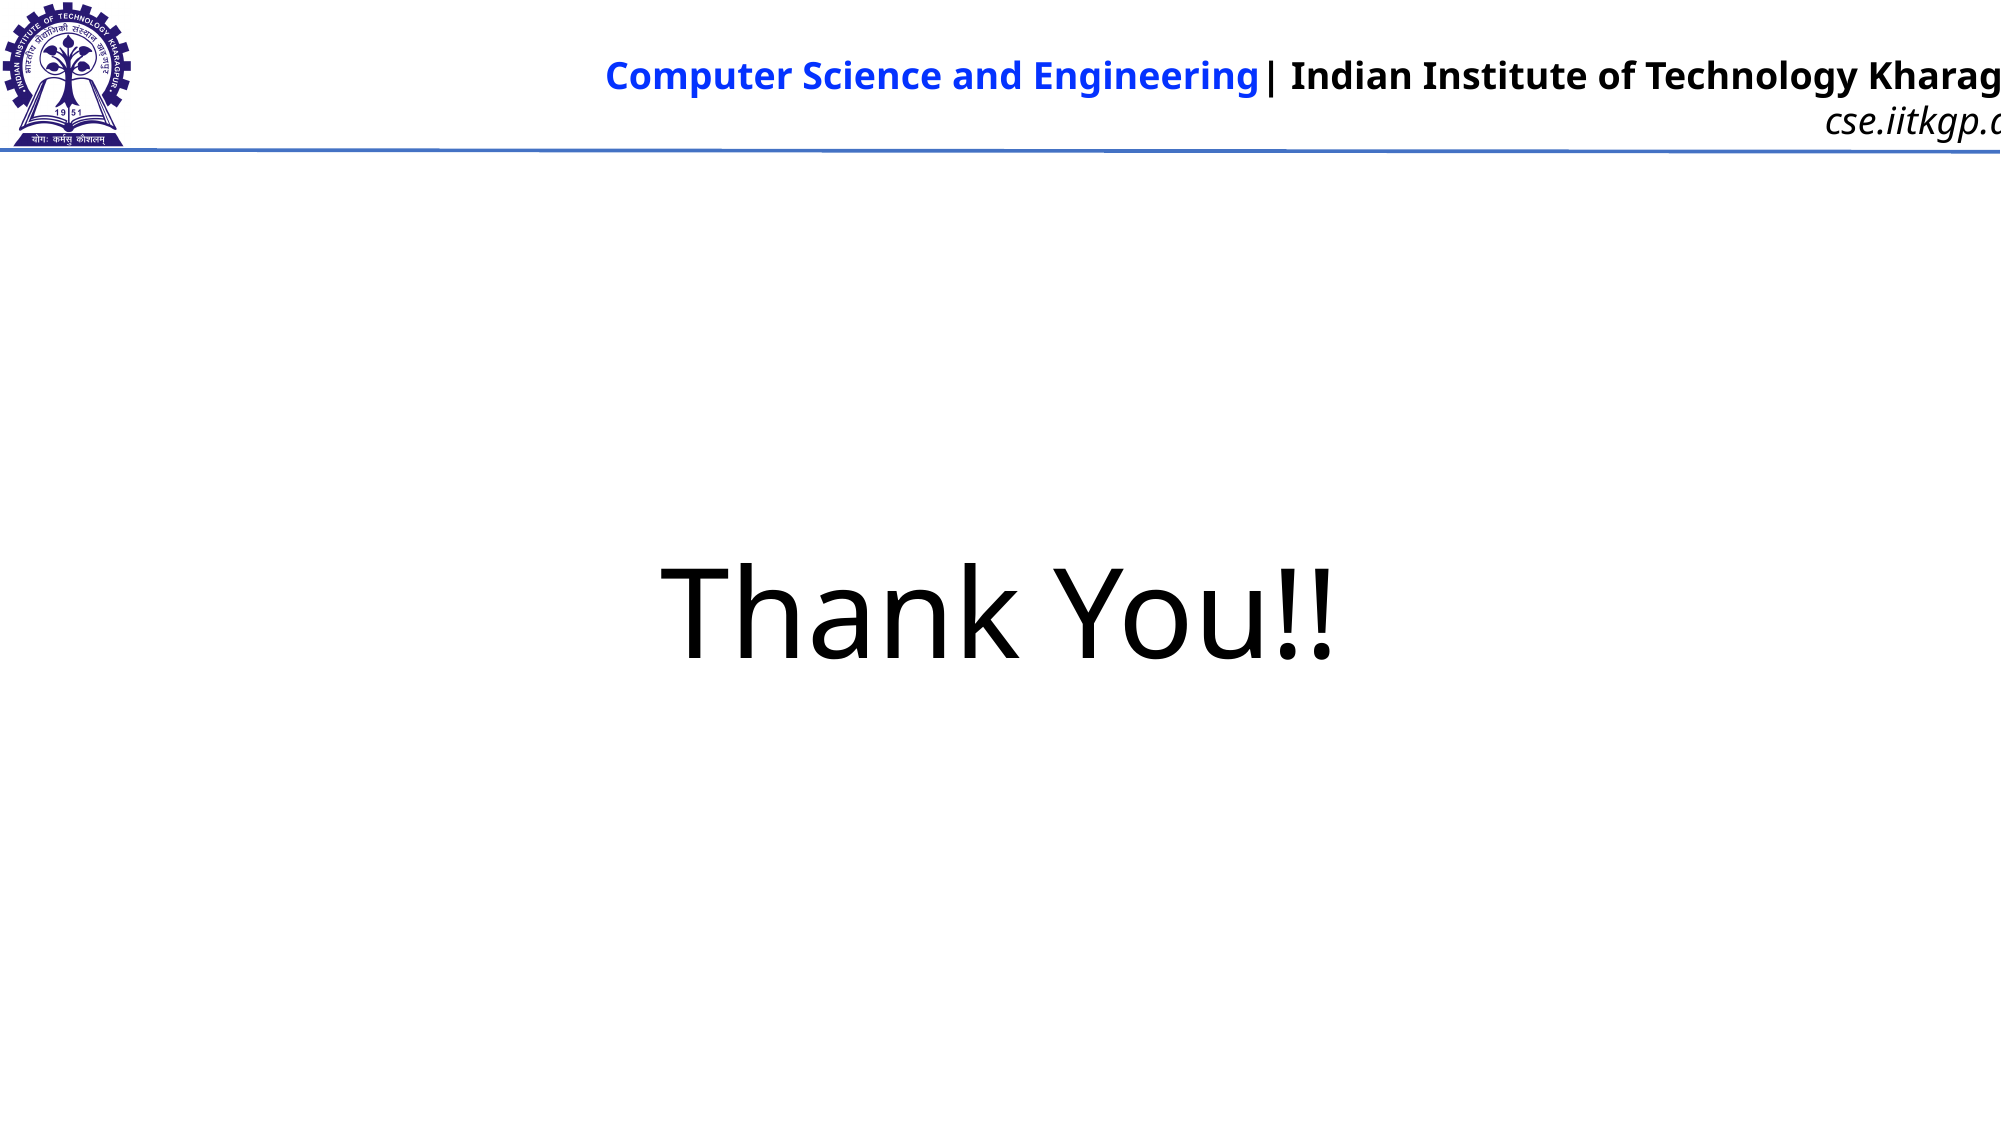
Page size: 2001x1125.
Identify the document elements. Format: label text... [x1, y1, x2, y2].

title Thank You!! [249, 298, 1750, 691]
picture [2, 2, 131, 147]
